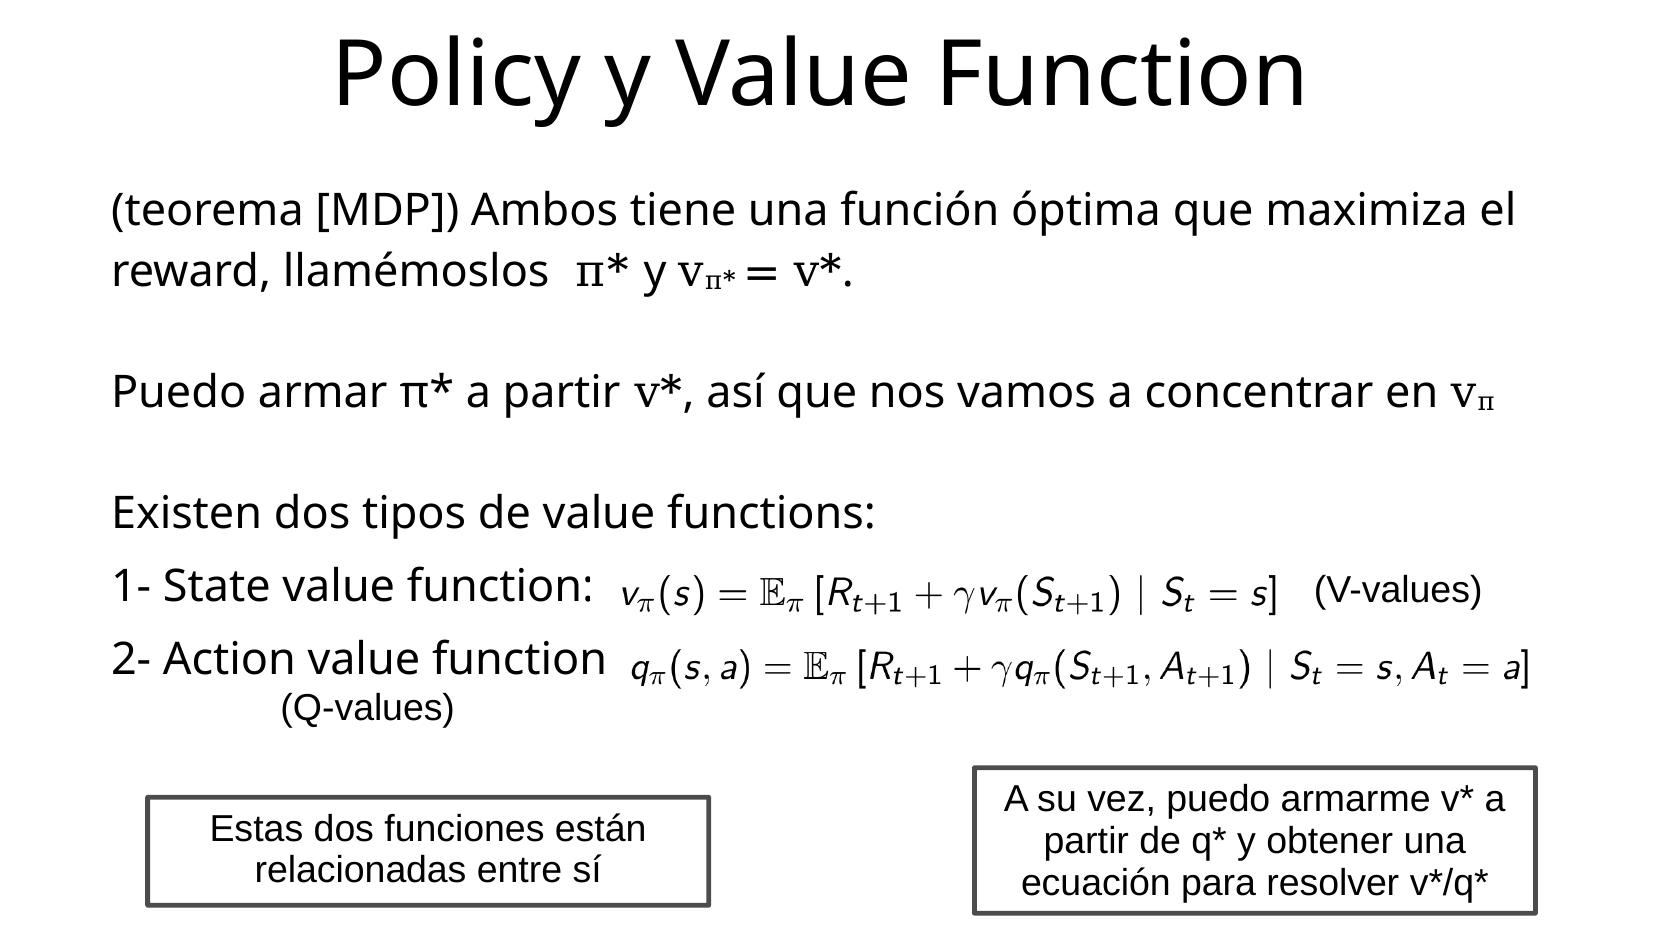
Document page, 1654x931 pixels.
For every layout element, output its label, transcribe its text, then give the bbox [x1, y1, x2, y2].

text_box (V-values) [1299, 561, 1536, 637]
picture [590, 549, 1328, 633]
text_box (Q-values) [265, 679, 502, 755]
text_box Estas dos funciones están relacionadas entre sí [147, 797, 709, 906]
list (teorema [MDP]) Ambos tiene una función óptima que maximiza el reward, llamémoslos π* y vπ* = v*. Puedo armar π* a partir v*, así que nos vamos a concentrar en vπ Existen dos tipos de value functions: 1- State value function: 2- Action value function: [82, 177, 1571, 698]
title Policy y Value Function [76, 0, 1565, 148]
picture [610, 634, 1554, 704]
text_box A su vez, puedo armarme v* a partir de q* y obtener una ecuación para resolver v*/q* [974, 767, 1536, 914]
